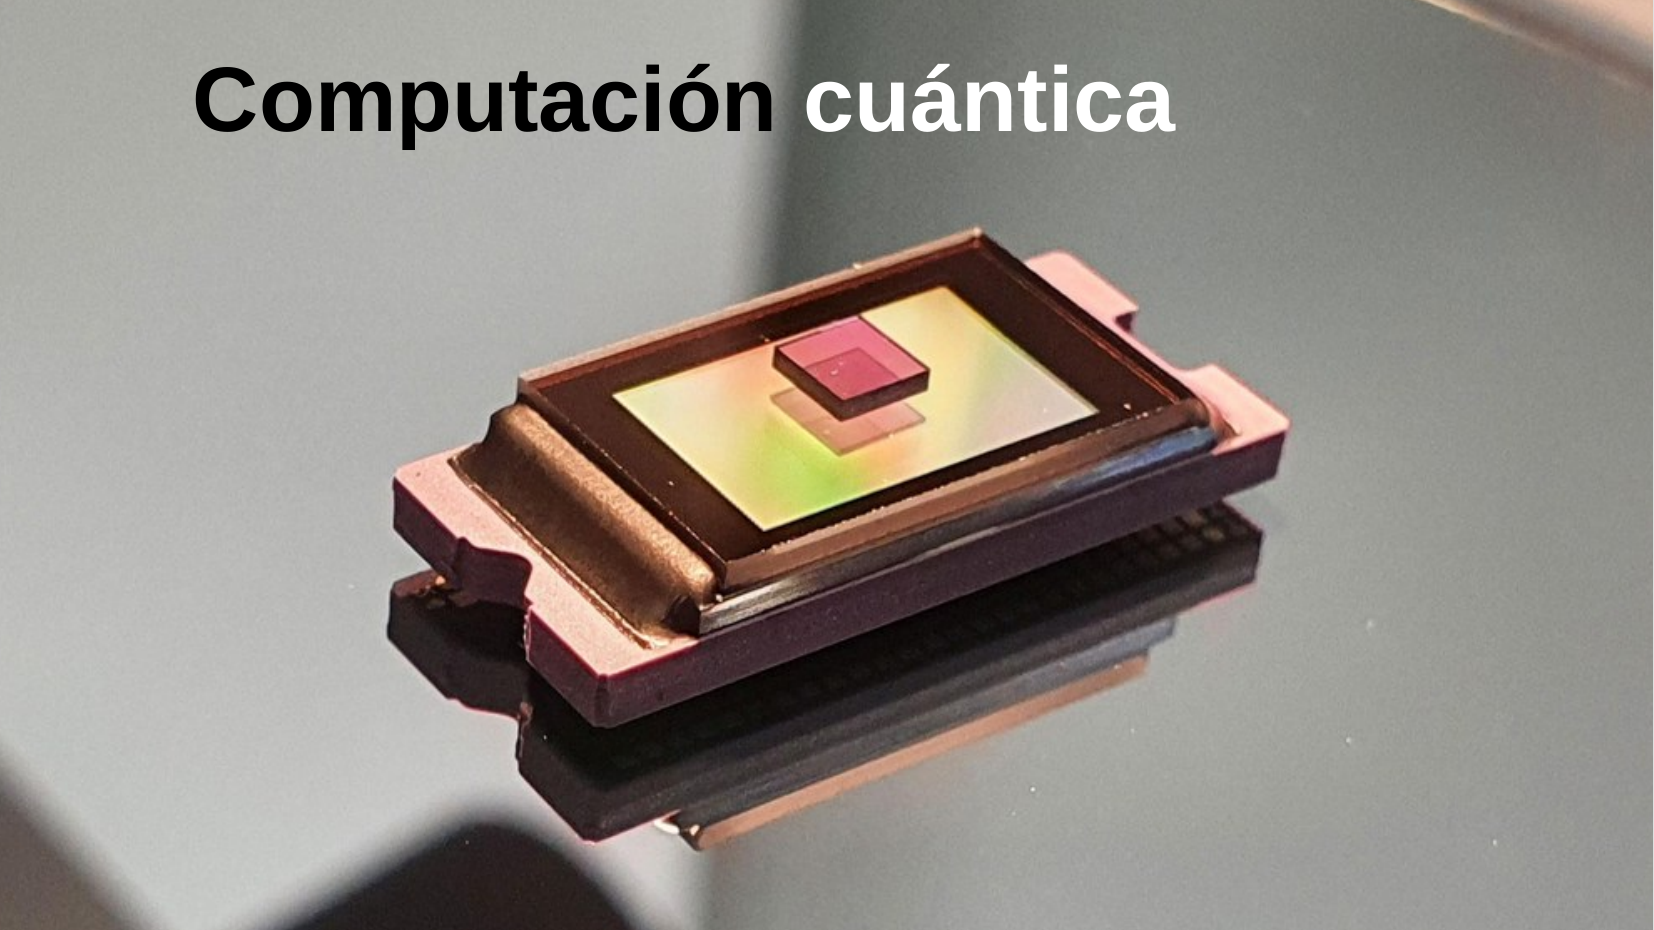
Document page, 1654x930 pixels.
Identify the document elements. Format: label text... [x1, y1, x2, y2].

text_box Computación cuántica [178, 40, 1192, 159]
picture [0, 0, 1654, 930]
